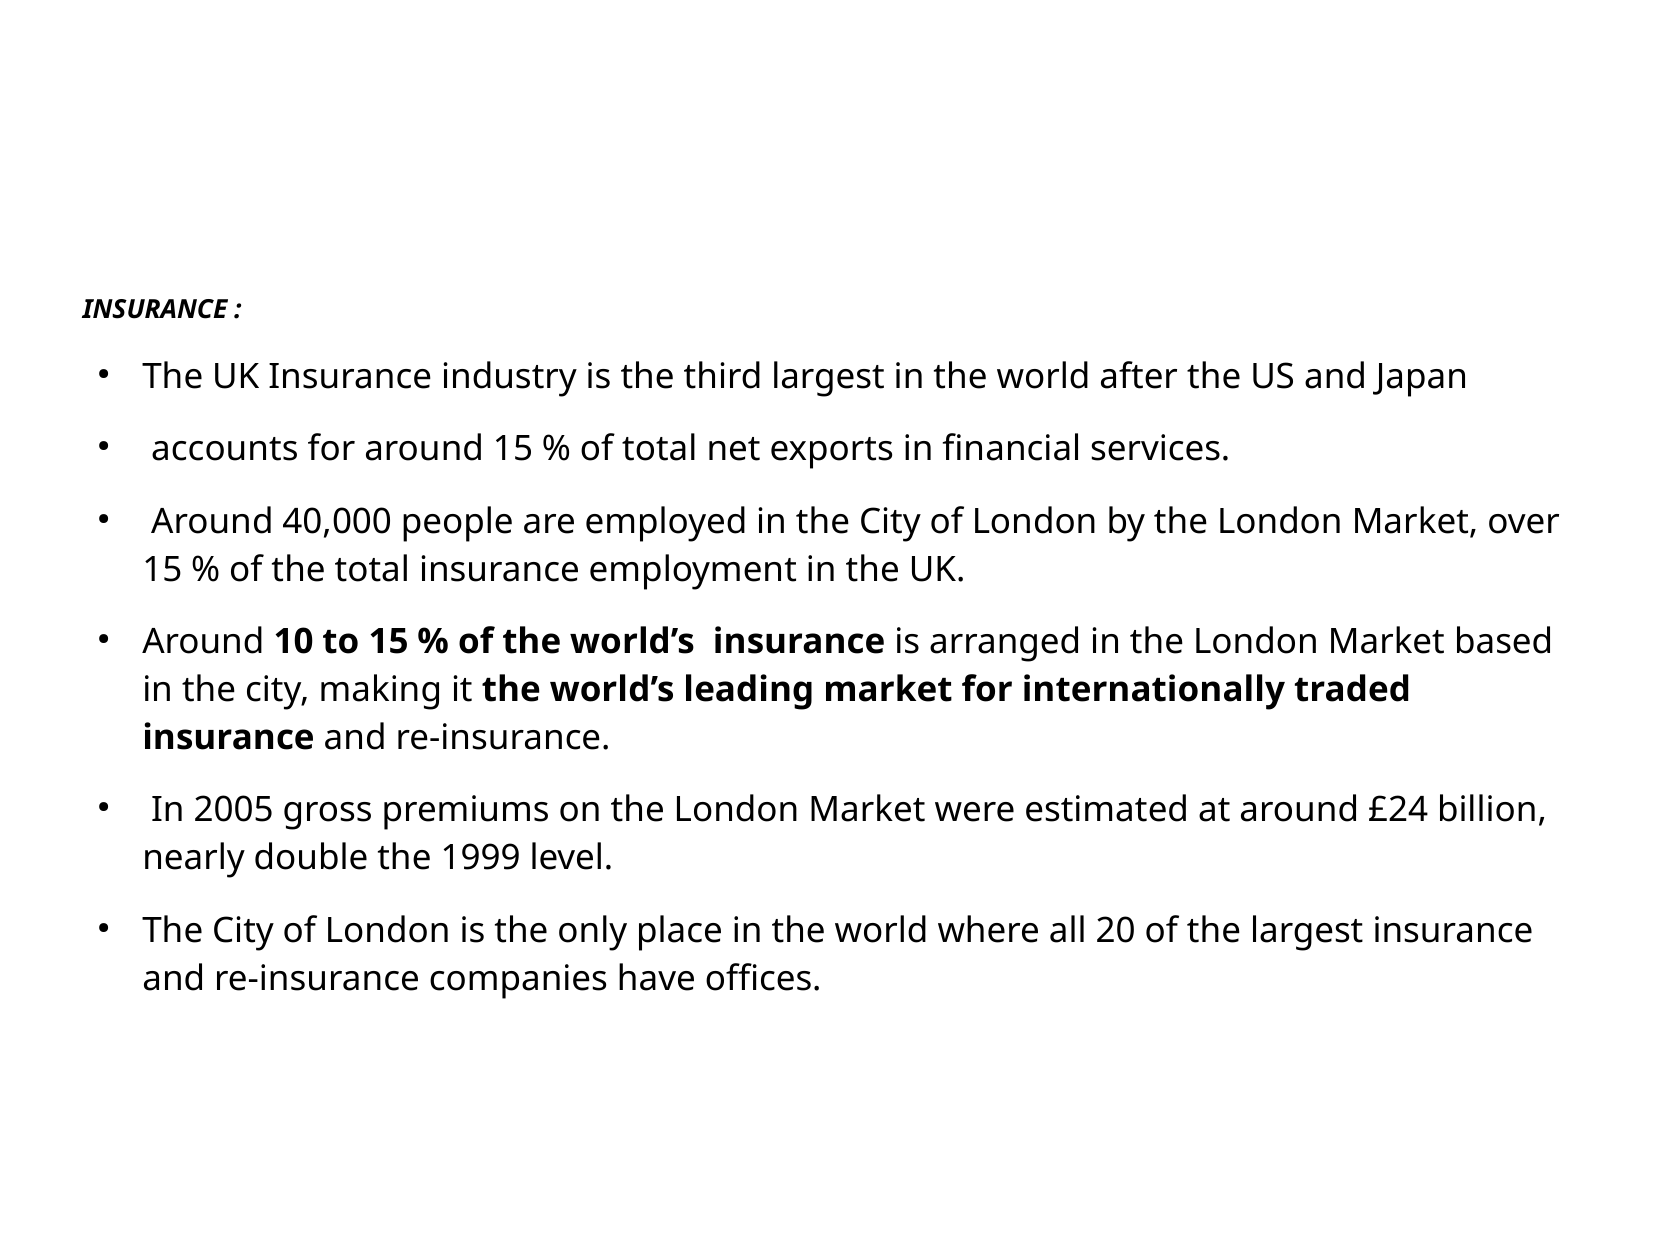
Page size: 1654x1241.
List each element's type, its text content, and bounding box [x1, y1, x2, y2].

list INSURANCE : The UK Insurance industry is the third largest in the world after the US and Japan accounts for around 15 % of total net exports in financial services. Around 40,000 people are employed in the City of London by the London Market, over 15 % of the total insurance employment in the UK. Around 10 to 15 % of the world’s insurance is arranged in the London Market based in the city, making it the world’s leading market for internationally traded insurance and re-insurance. In 2005 gross premiums on the London Market were estimated at around £24 billion, nearly double the 1999 level. The City of London is the only place in the world where all 20 of the largest insurance and re-insurance companies have offices. [82, 290, 1571, 1010]
